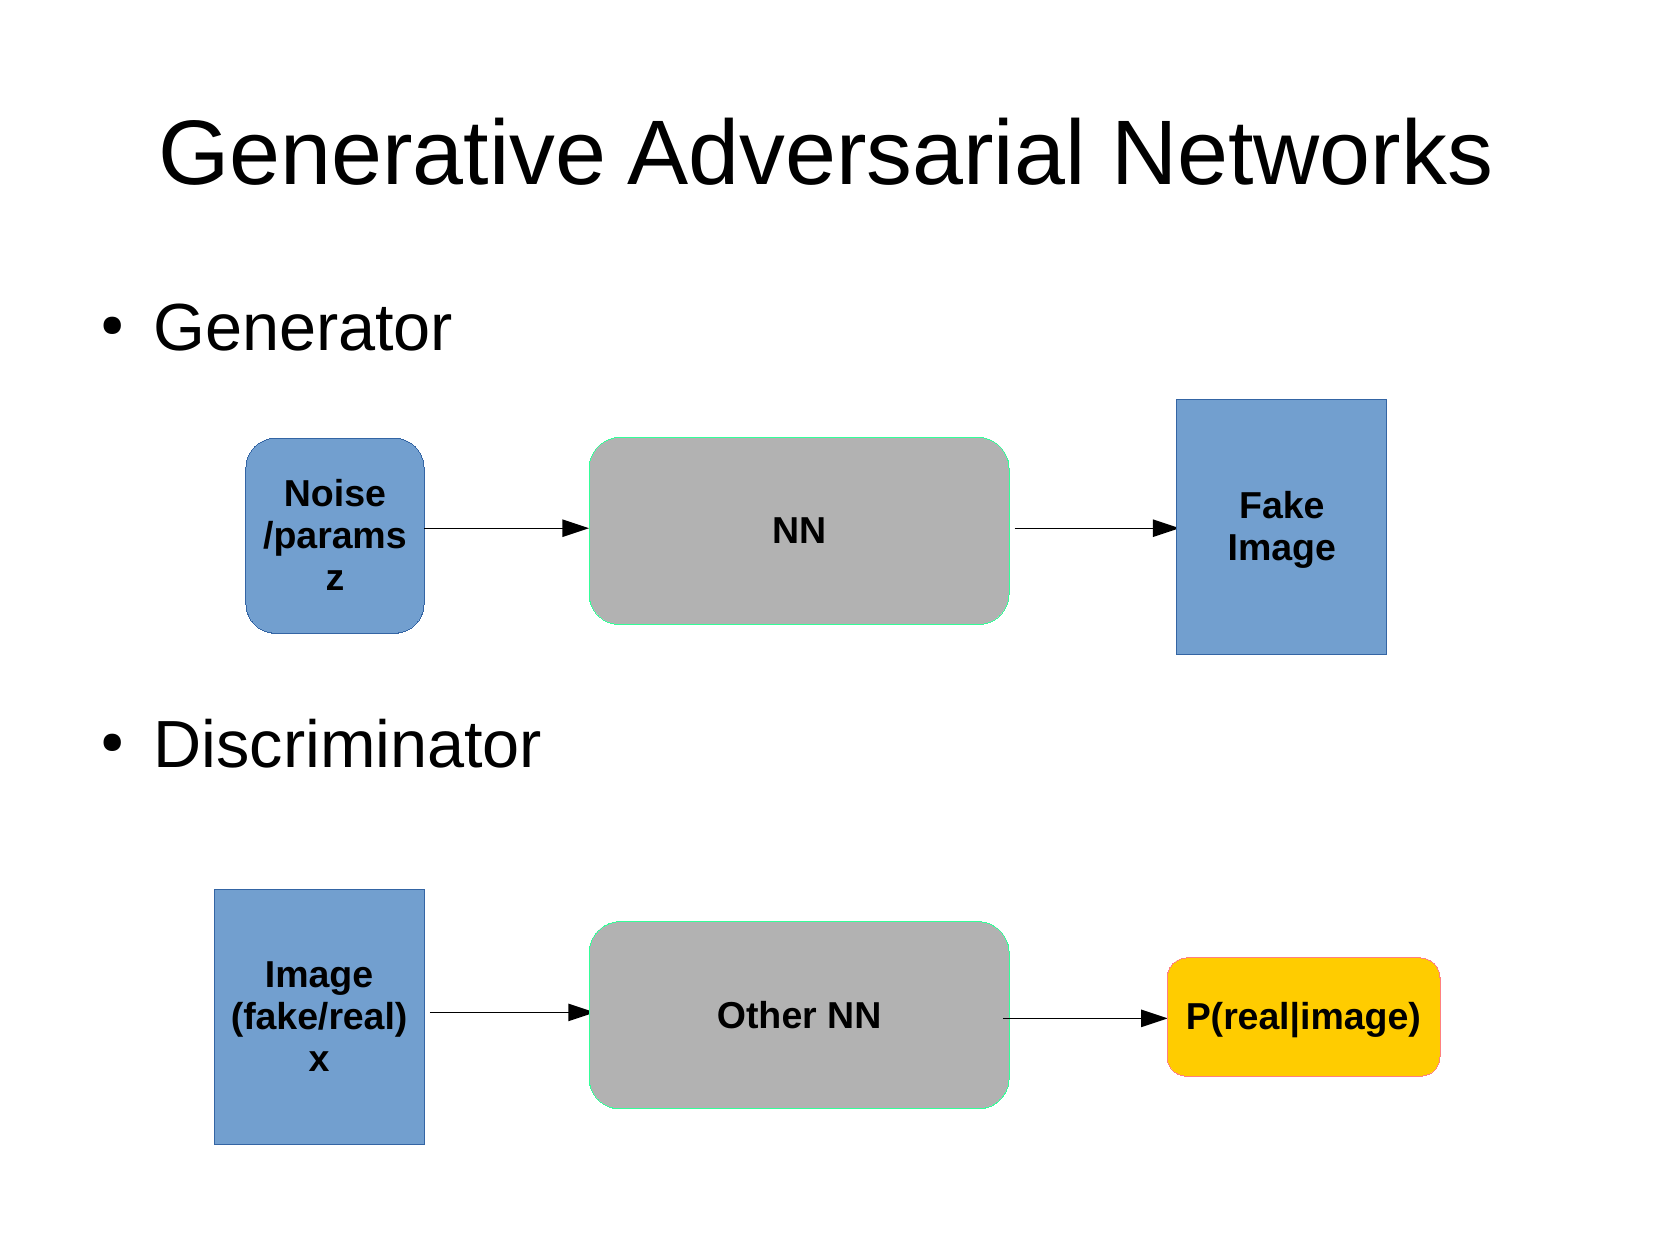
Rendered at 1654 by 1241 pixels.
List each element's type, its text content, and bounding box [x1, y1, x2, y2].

list Generator Discriminator [82, 290, 1571, 1010]
text_box Fake Image [1176, 399, 1387, 655]
text_box NN [589, 437, 1010, 625]
text_box Noise /params z [245, 438, 425, 634]
text_box Image (fake/real) x [214, 889, 425, 1145]
text_box P(real|image) [1167, 957, 1441, 1077]
text_box Other NN [589, 921, 1010, 1109]
title Generative Adversarial Networks [82, 49, 1571, 257]
